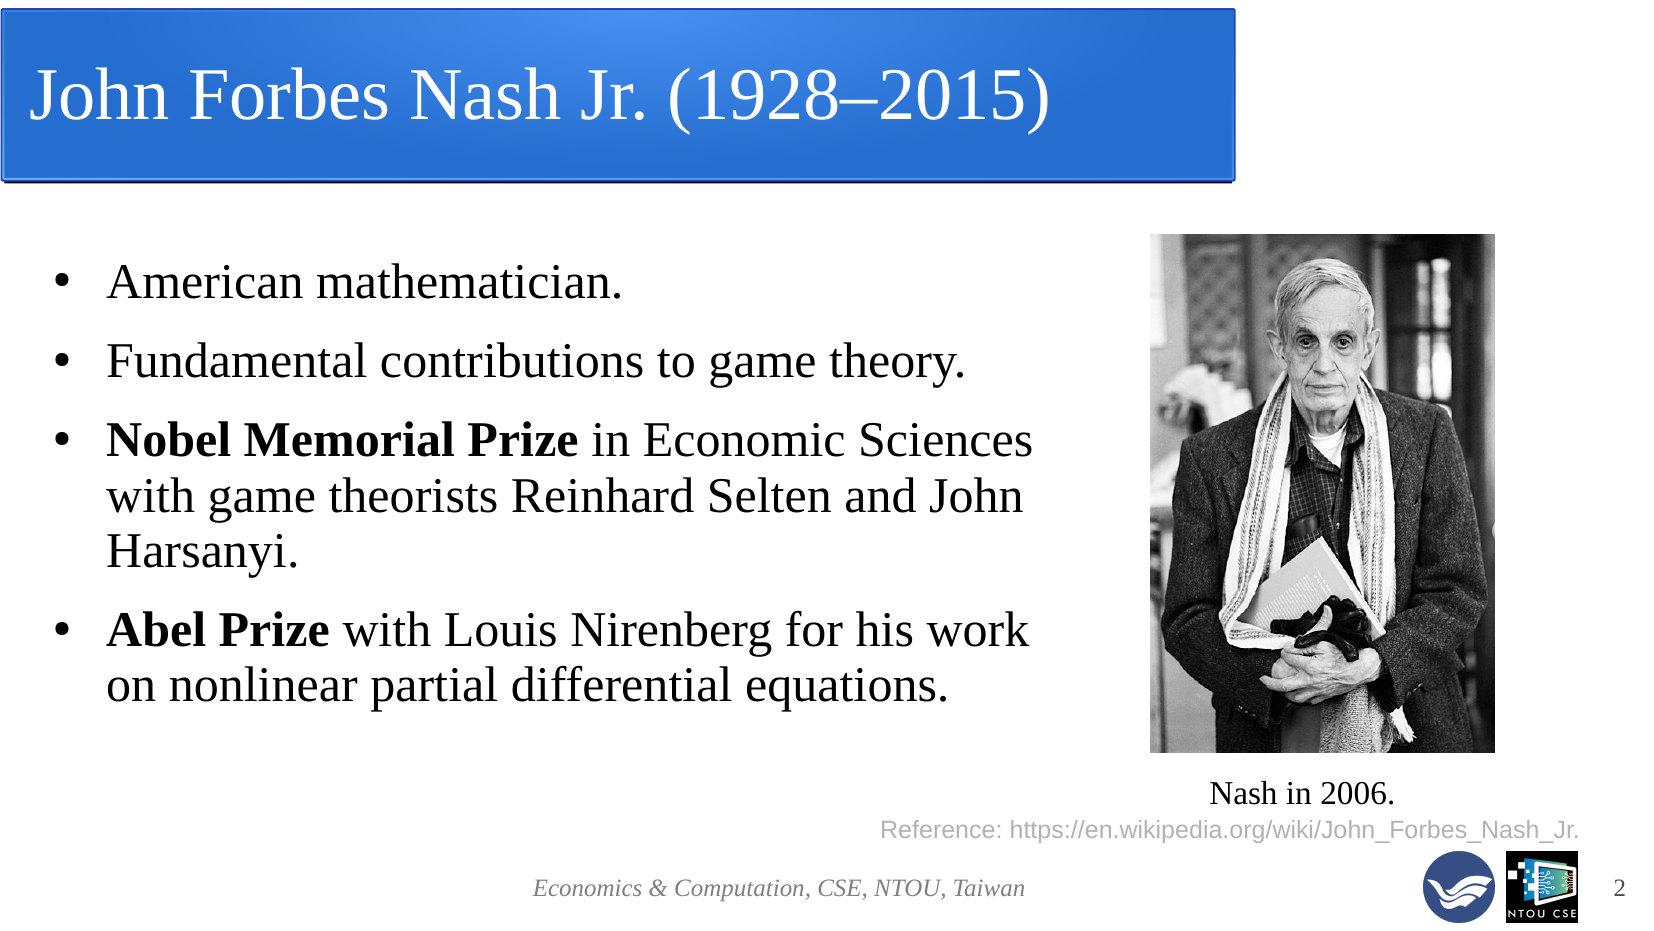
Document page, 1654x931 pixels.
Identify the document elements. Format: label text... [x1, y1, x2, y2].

title John Forbes Nash Jr. (1928–2015) [29, 17, 1138, 172]
picture [1423, 852, 1495, 923]
picture [1506, 852, 1578, 923]
text_box Reference: https://en.wikipedia.org/wiki/John_Forbes_Nash_Jr. [865, 808, 1641, 852]
text_box Nash in 2006. [1194, 767, 1504, 808]
picture [1150, 234, 1495, 753]
list American mathematician. Fundamental contributions to game theory. Nobel Memorial Prize in Economic Sciences with game theorists Reinhard Selten and John Harsanyi. Abel Prize with Louis Nirenberg for his work on nonlinear partial differential equations. [35, 253, 1066, 794]
